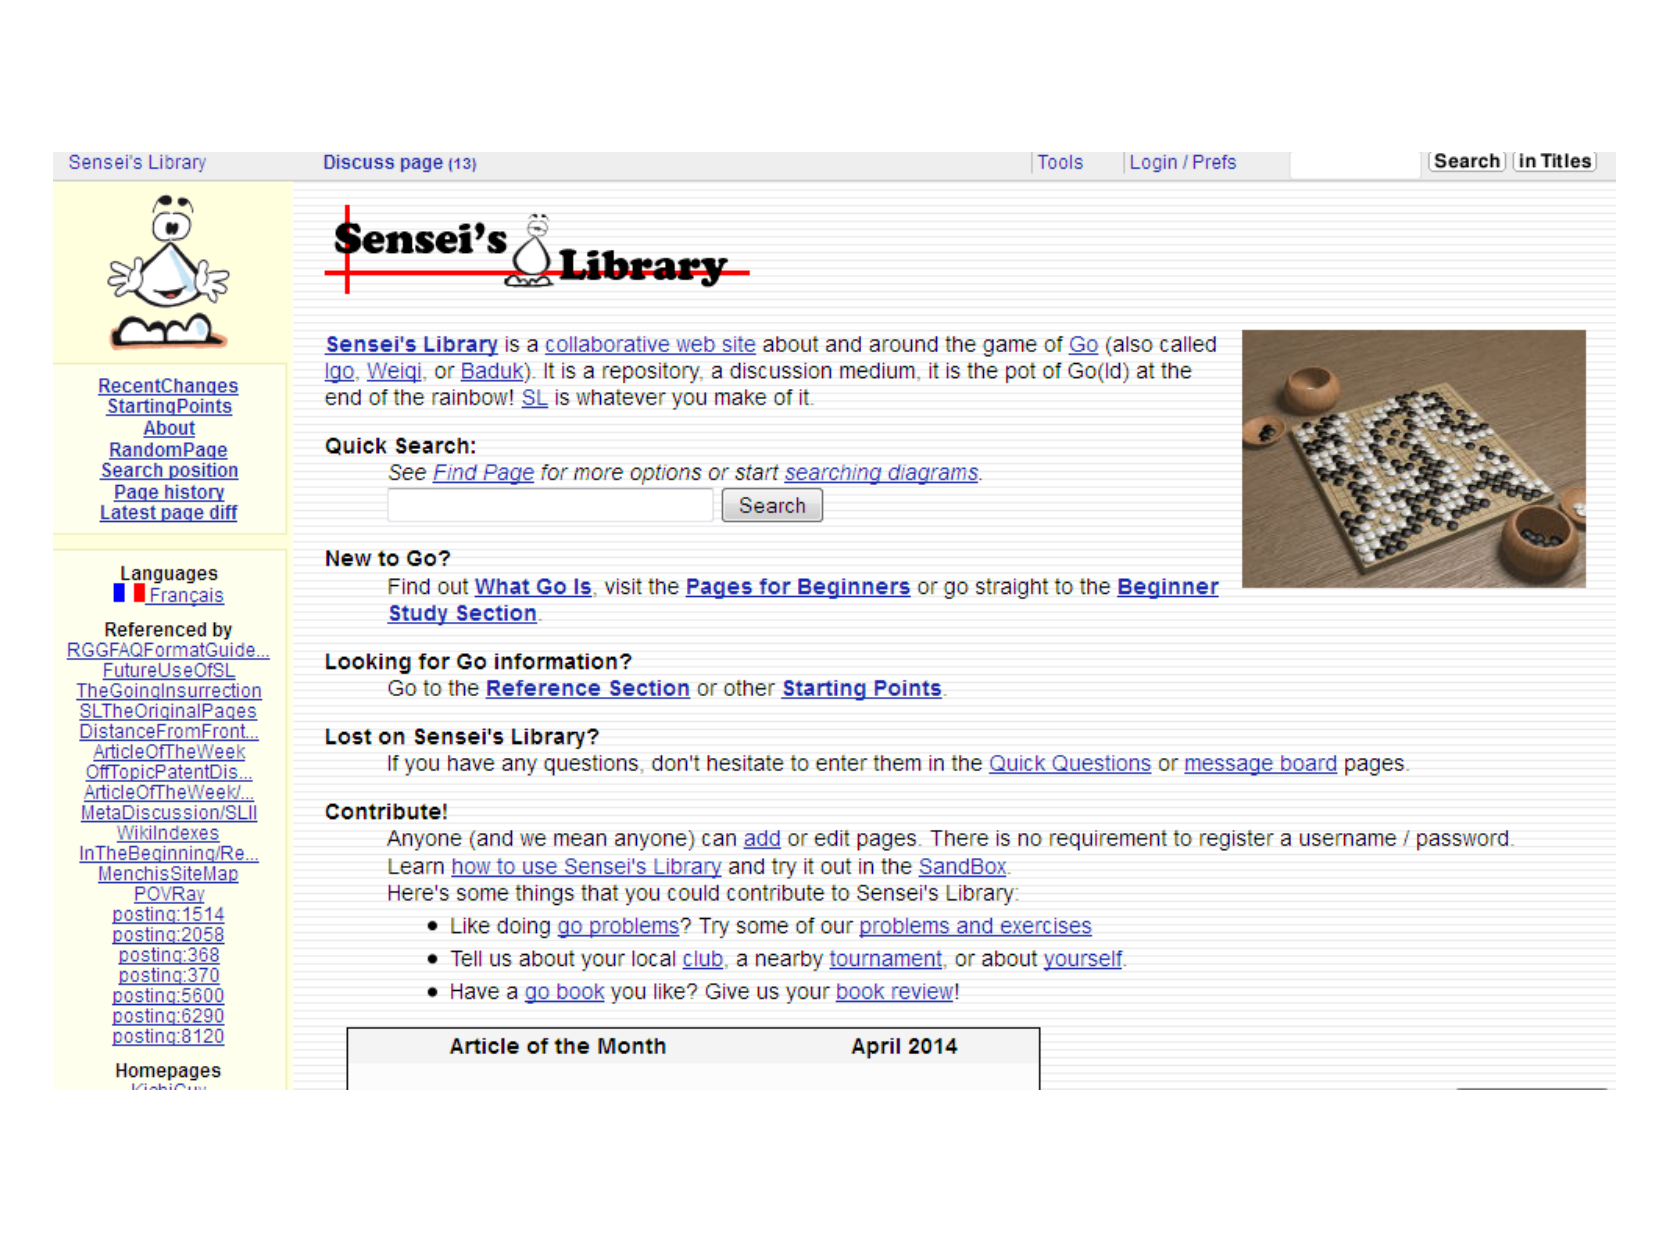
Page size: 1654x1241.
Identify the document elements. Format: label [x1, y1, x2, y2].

picture [53, 152, 1616, 1090]
